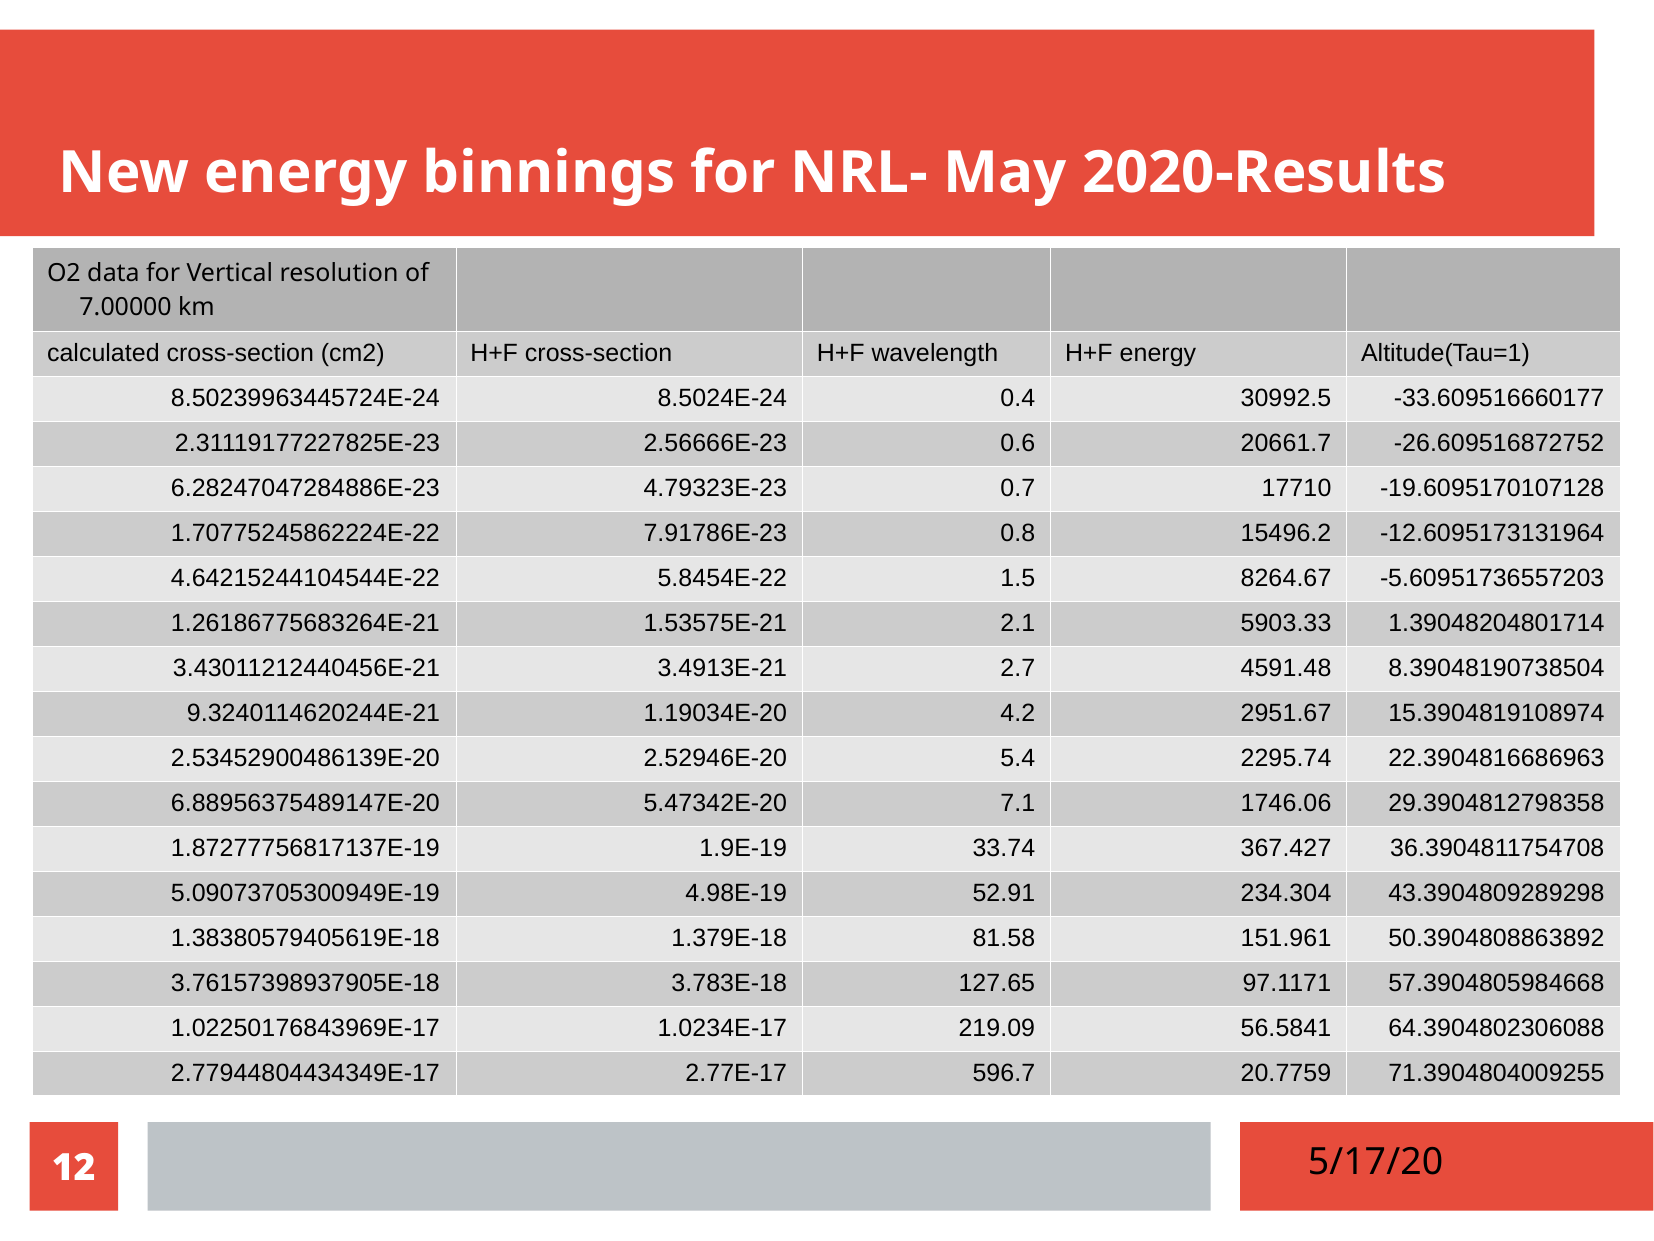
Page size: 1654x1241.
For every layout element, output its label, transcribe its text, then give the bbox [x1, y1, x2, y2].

table_cell -26.609516872752 [1347, 422, 1620, 466]
table_cell 2.77944804434349E-17 [33, 1052, 456, 1095]
table_cell 7.1 [803, 782, 1050, 826]
table_cell 6.88956375489147E-20 [33, 782, 456, 826]
table_cell 1.70775245862224E-22 [33, 512, 456, 556]
table_cell 20661.7 [1051, 422, 1346, 466]
table_cell 1.19034E-20 [457, 692, 802, 736]
table_header O2 data for Vertical resolution of 7.00000 km [33, 248, 456, 331]
table_cell 2.52946E-20 [457, 737, 802, 781]
table_cell 71.3904804009255 [1347, 1052, 1620, 1095]
table_cell Altitude(Tau=1) [1347, 332, 1620, 376]
table_cell 97.1171 [1051, 962, 1346, 1006]
table_cell 0.7 [803, 467, 1050, 511]
table_cell 2.53452900486139E-20 [33, 737, 456, 781]
table_cell 20.7759 [1051, 1052, 1346, 1095]
table_cell 2.56666E-23 [457, 422, 802, 466]
table_cell 219.09 [803, 1007, 1050, 1051]
table_cell 5.4 [803, 737, 1050, 781]
table_cell 36.3904811754708 [1347, 827, 1620, 871]
table_cell 596.7 [803, 1052, 1050, 1095]
table_cell 1.02250176843969E-17 [33, 1007, 456, 1051]
table_cell H+F cross-section [457, 332, 802, 376]
table_cell 7.91786E-23 [457, 512, 802, 556]
table_cell 6.28247047284886E-23 [33, 467, 456, 511]
table_cell 4.64215244104544E-22 [33, 557, 456, 601]
table_cell -19.6095170107128 [1347, 467, 1620, 511]
table_cell 1.0234E-17 [457, 1007, 802, 1051]
table_cell 2.1 [803, 602, 1050, 646]
table_cell 2.77E-17 [457, 1052, 802, 1095]
table_cell H+F energy [1051, 332, 1346, 376]
table_cell -5.60951736557203 [1347, 557, 1620, 601]
table_cell 8.39048190738504 [1347, 647, 1620, 691]
table_cell 30992.5 [1051, 377, 1346, 421]
table_cell 5.09073705300949E-19 [33, 872, 456, 916]
table_cell -33.609516660177 [1347, 377, 1620, 421]
table_cell 0.8 [803, 512, 1050, 556]
table_cell 2.7 [803, 647, 1050, 691]
table_cell 4.2 [803, 692, 1050, 736]
table_cell 5.47342E-20 [457, 782, 802, 826]
table_cell 2.31119177227825E-23 [33, 422, 456, 466]
table_cell 33.74 [803, 827, 1050, 871]
table_cell 9.3240114620244E-21 [33, 692, 456, 736]
table_cell 2951.67 [1051, 692, 1346, 736]
table_cell -12.6095173131964 [1347, 512, 1620, 556]
table_cell 43.3904809289298 [1347, 872, 1620, 916]
table_cell 8.50239963445724E-24 [33, 377, 456, 421]
table_cell 4.79323E-23 [457, 467, 802, 511]
table_cell 151.961 [1051, 917, 1346, 961]
table_cell 3.76157398937905E-18 [33, 962, 456, 1006]
table_cell 56.5841 [1051, 1007, 1346, 1051]
table_cell 0.4 [803, 377, 1050, 421]
table_cell 3.783E-18 [457, 962, 802, 1006]
table_cell 1.9E-19 [457, 827, 802, 871]
table_cell 4591.48 [1051, 647, 1346, 691]
table_cell 5903.33 [1051, 602, 1346, 646]
table_cell 0.6 [803, 422, 1050, 466]
table_cell 8264.67 [1051, 557, 1346, 601]
table_cell 50.3904808863892 [1347, 917, 1620, 961]
table_cell 1.53575E-21 [457, 602, 802, 646]
table_cell 29.3904812798358 [1347, 782, 1620, 826]
table_cell H+F wavelength [803, 332, 1050, 376]
title New energy binnings for NRL- May 2020-Results [59, 59, 1595, 207]
table_cell 57.3904805984668 [1347, 962, 1620, 1006]
table_header [1051, 248, 1346, 331]
table_cell 1746.06 [1051, 782, 1346, 826]
table_cell 4.98E-19 [457, 872, 802, 916]
table_header [457, 248, 802, 331]
table_cell 64.3904802306088 [1347, 1007, 1620, 1051]
table_cell 1.26186775683264E-21 [33, 602, 456, 646]
table_cell 1.87277756817137E-19 [33, 827, 456, 871]
text_box 5/17/20 [1293, 1127, 1516, 1201]
table_cell 2295.74 [1051, 737, 1346, 781]
table_cell 3.4913E-21 [457, 647, 802, 691]
table_cell 1.5 [803, 557, 1050, 601]
table_cell 1.39048204801714 [1347, 602, 1620, 646]
table_cell 1.38380579405619E-18 [33, 917, 456, 961]
table_cell 8.5024E-24 [457, 377, 802, 421]
table_cell calculated cross-section (cm2) [33, 332, 456, 376]
table_cell 127.65 [803, 962, 1050, 1006]
table_cell 5.8454E-22 [457, 557, 802, 601]
table_cell 15.3904819108974 [1347, 692, 1620, 736]
table_cell 81.58 [803, 917, 1050, 961]
table_cell 1.379E-18 [457, 917, 802, 961]
table_header [1347, 248, 1620, 331]
table_cell 17710 [1051, 467, 1346, 511]
table_cell 367.427 [1051, 827, 1346, 871]
table_cell 3.43011212440456E-21 [33, 647, 456, 691]
table_cell 22.3904816686963 [1347, 737, 1620, 781]
table_cell 15496.2 [1051, 512, 1346, 556]
table_header [803, 248, 1050, 331]
title [0, 1045, 1654, 1201]
table_cell 52.91 [803, 872, 1050, 916]
table_cell 234.304 [1051, 872, 1346, 916]
